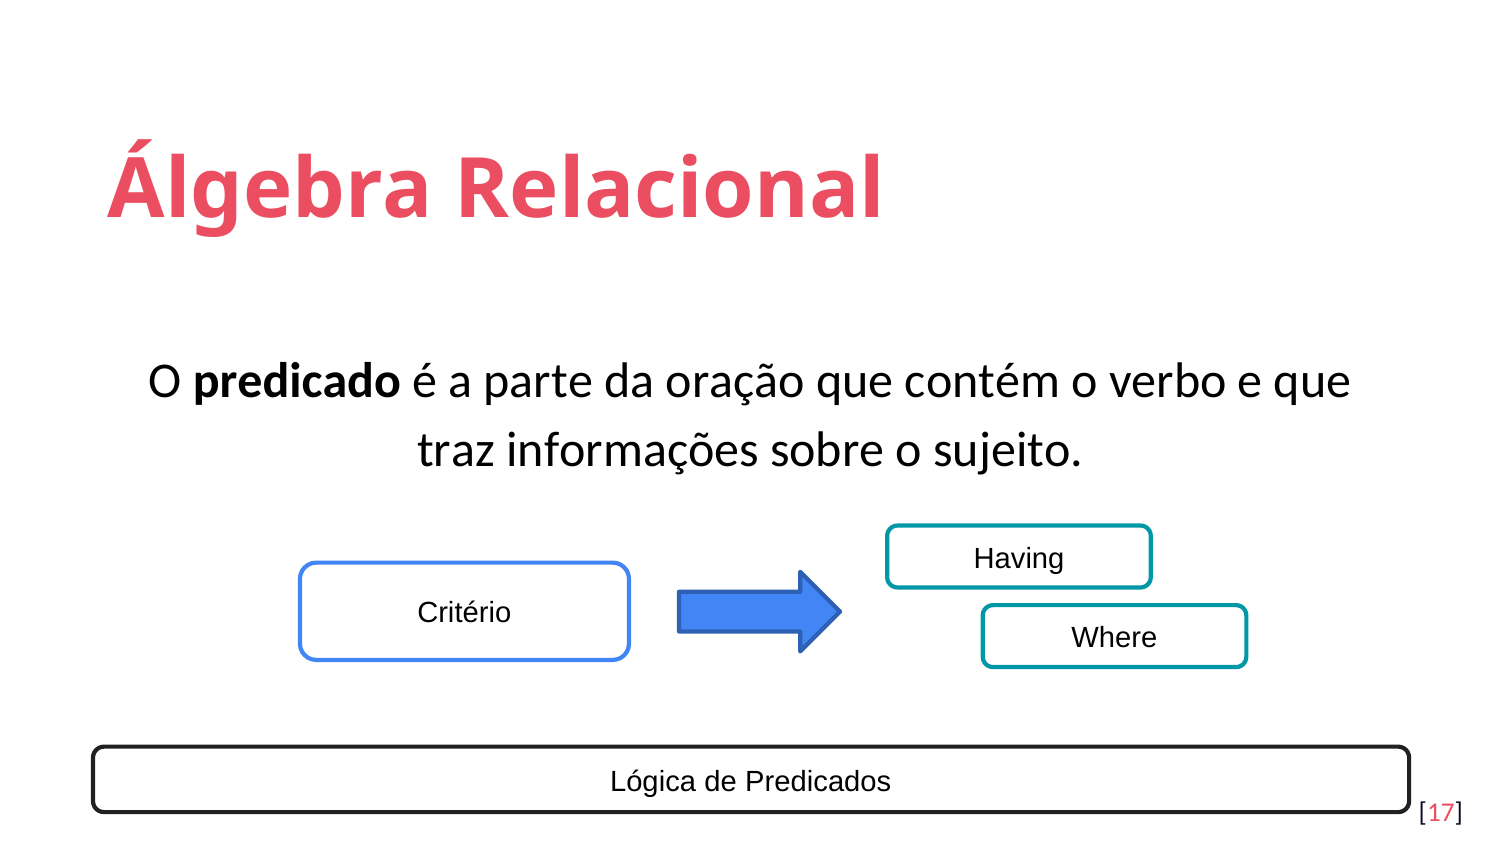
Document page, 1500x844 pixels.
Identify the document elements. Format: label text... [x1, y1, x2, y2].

slide_number [17] [1403, 779, 1494, 844]
text_box Having [887, 525, 1151, 588]
text_box Álgebra Relacional [92, 104, 1408, 243]
text_box Lógica de Predicados [93, 746, 1410, 813]
text_box Where [982, 605, 1247, 668]
text_box O predicado é a parte da oração que contém o verbo e que traz informações sobre o sujeito. [92, 243, 1408, 749]
text_box Critério [299, 562, 629, 660]
text_box [679, 571, 841, 652]
